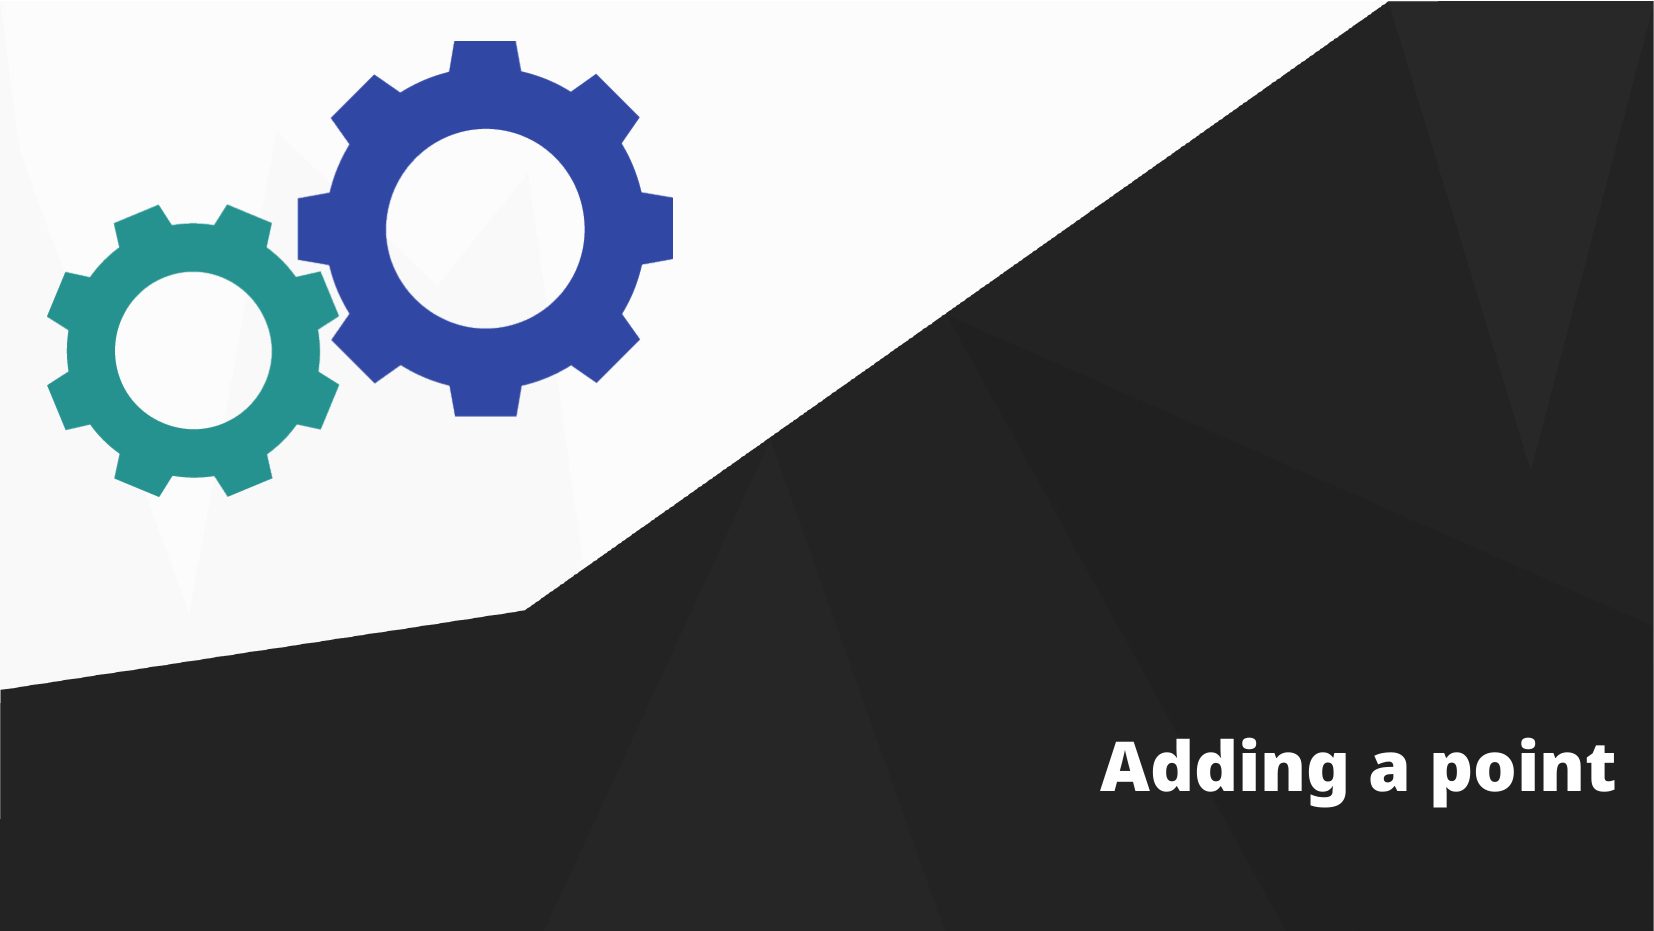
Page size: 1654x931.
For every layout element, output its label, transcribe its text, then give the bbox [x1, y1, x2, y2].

title Adding a point [13, 685, 1619, 846]
picture [0, 1, 1654, 931]
